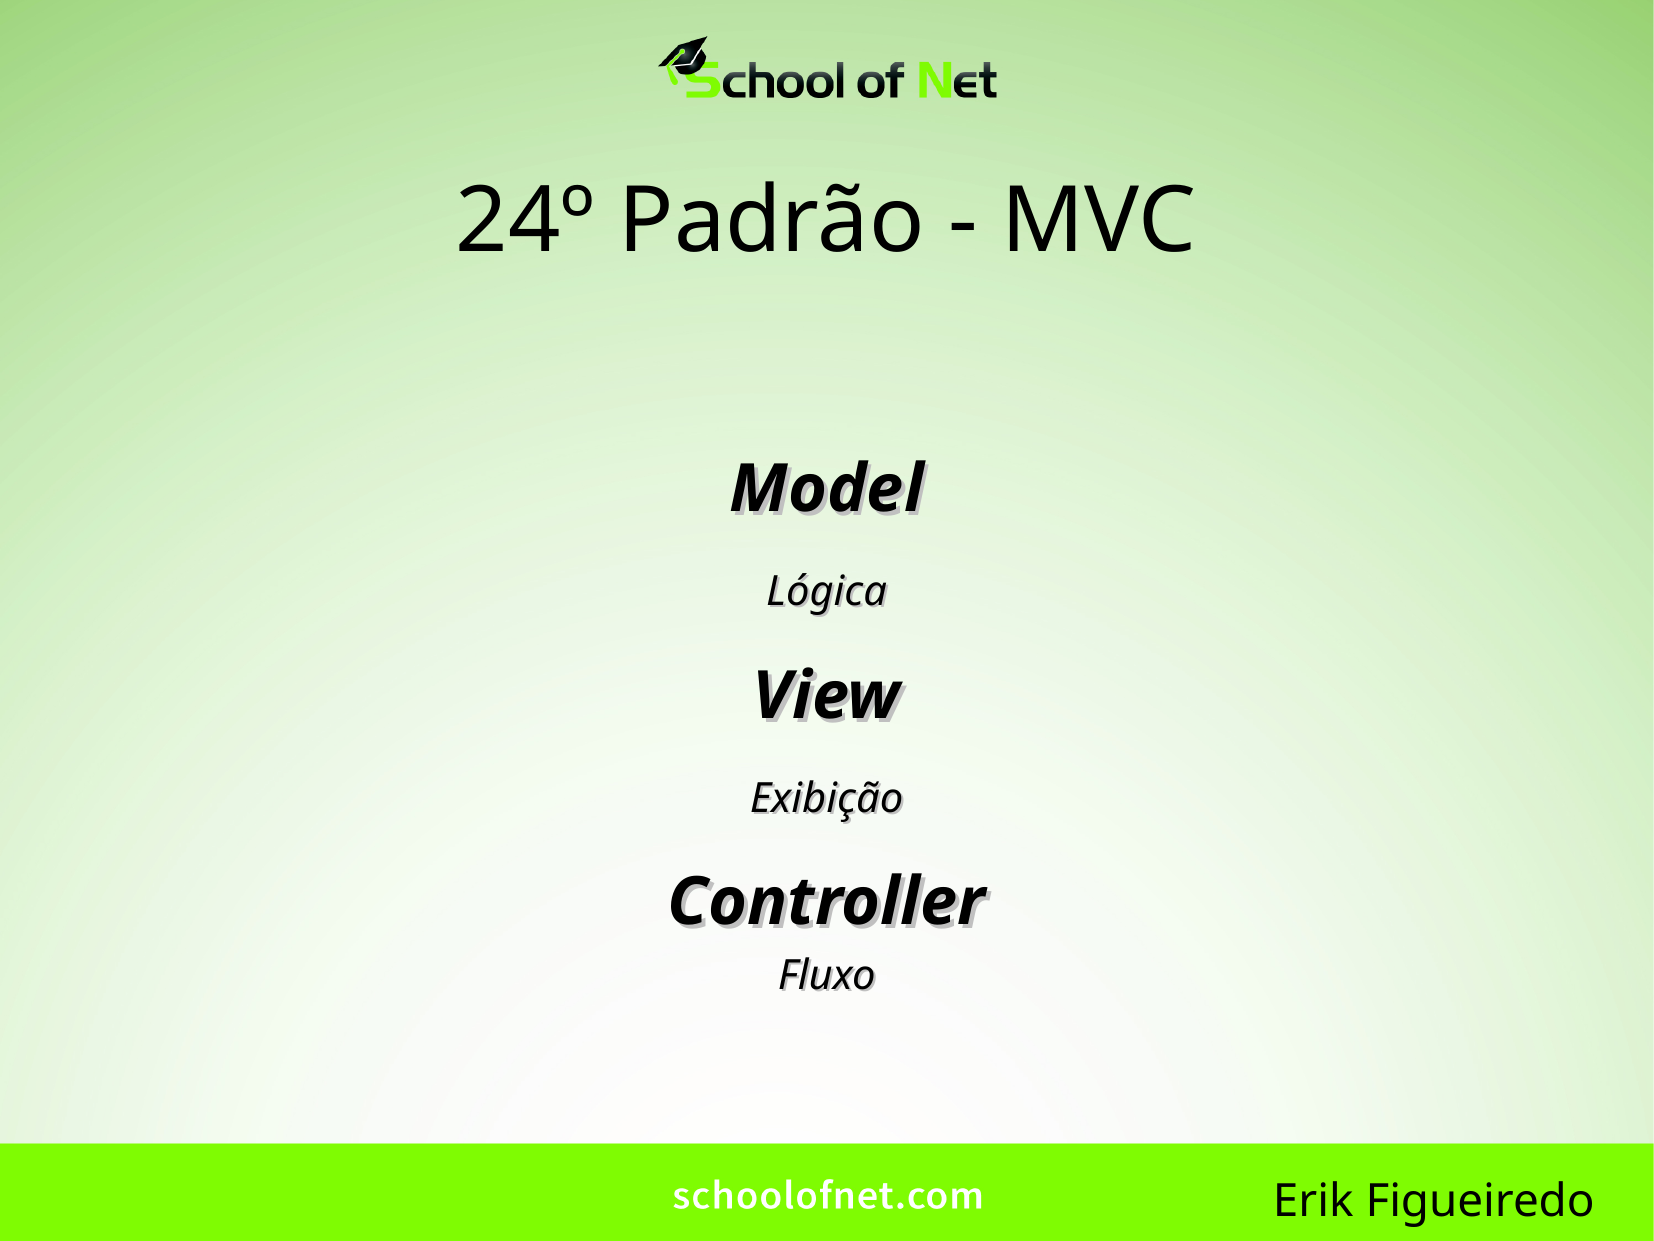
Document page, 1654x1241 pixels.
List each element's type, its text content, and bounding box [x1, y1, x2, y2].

list Model Lógica View Exibição Controller Fluxo [82, 311, 1571, 1131]
text_box Erik Figueiredo [768, 1157, 1595, 1241]
picture [0, 0, 1654, 1241]
title 24º Padrão - MVC [82, 141, 1571, 290]
